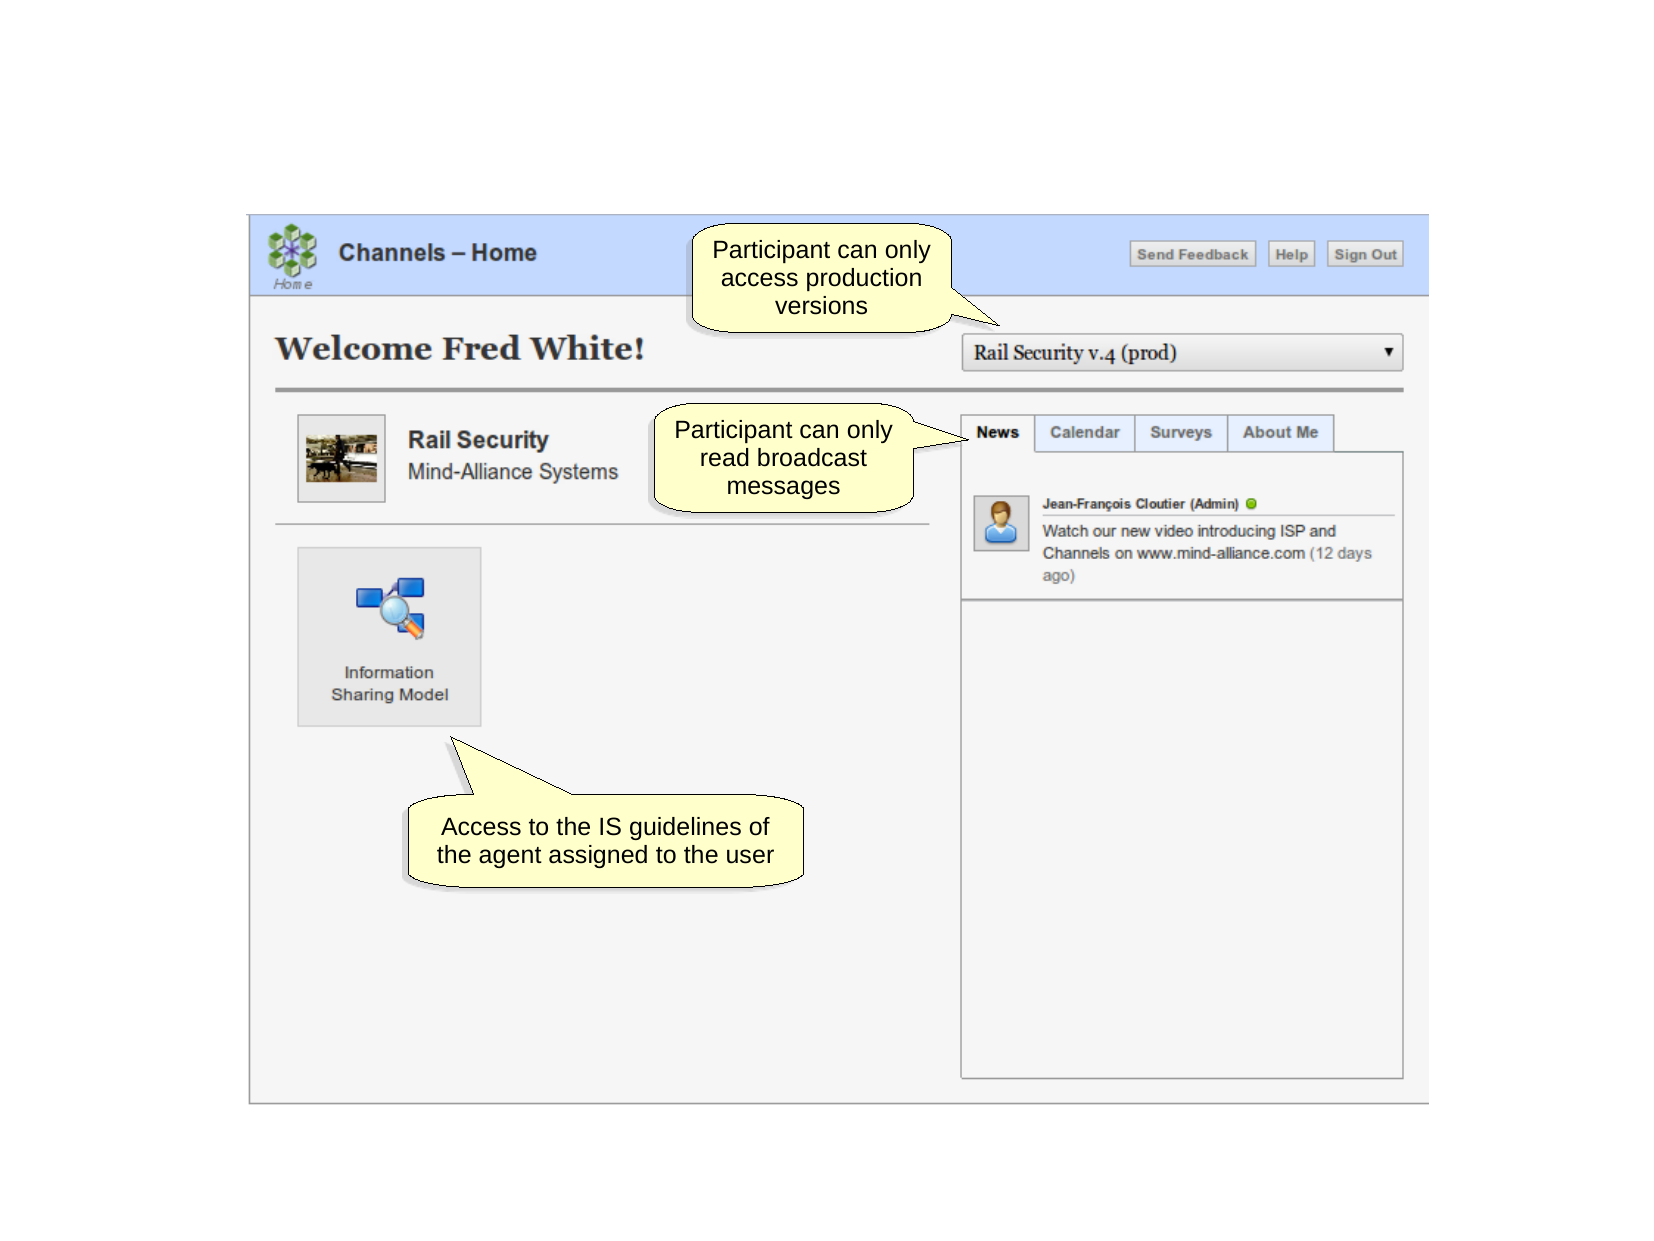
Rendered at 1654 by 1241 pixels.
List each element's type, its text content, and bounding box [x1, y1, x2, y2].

text_box Access to the IS guidelines of the agent assigned to the user [408, 736, 804, 888]
text_box Participant can only access production versions [692, 223, 1000, 333]
picture [246, 214, 1429, 1106]
text_box Participant can only read broadcast messages [654, 403, 969, 513]
